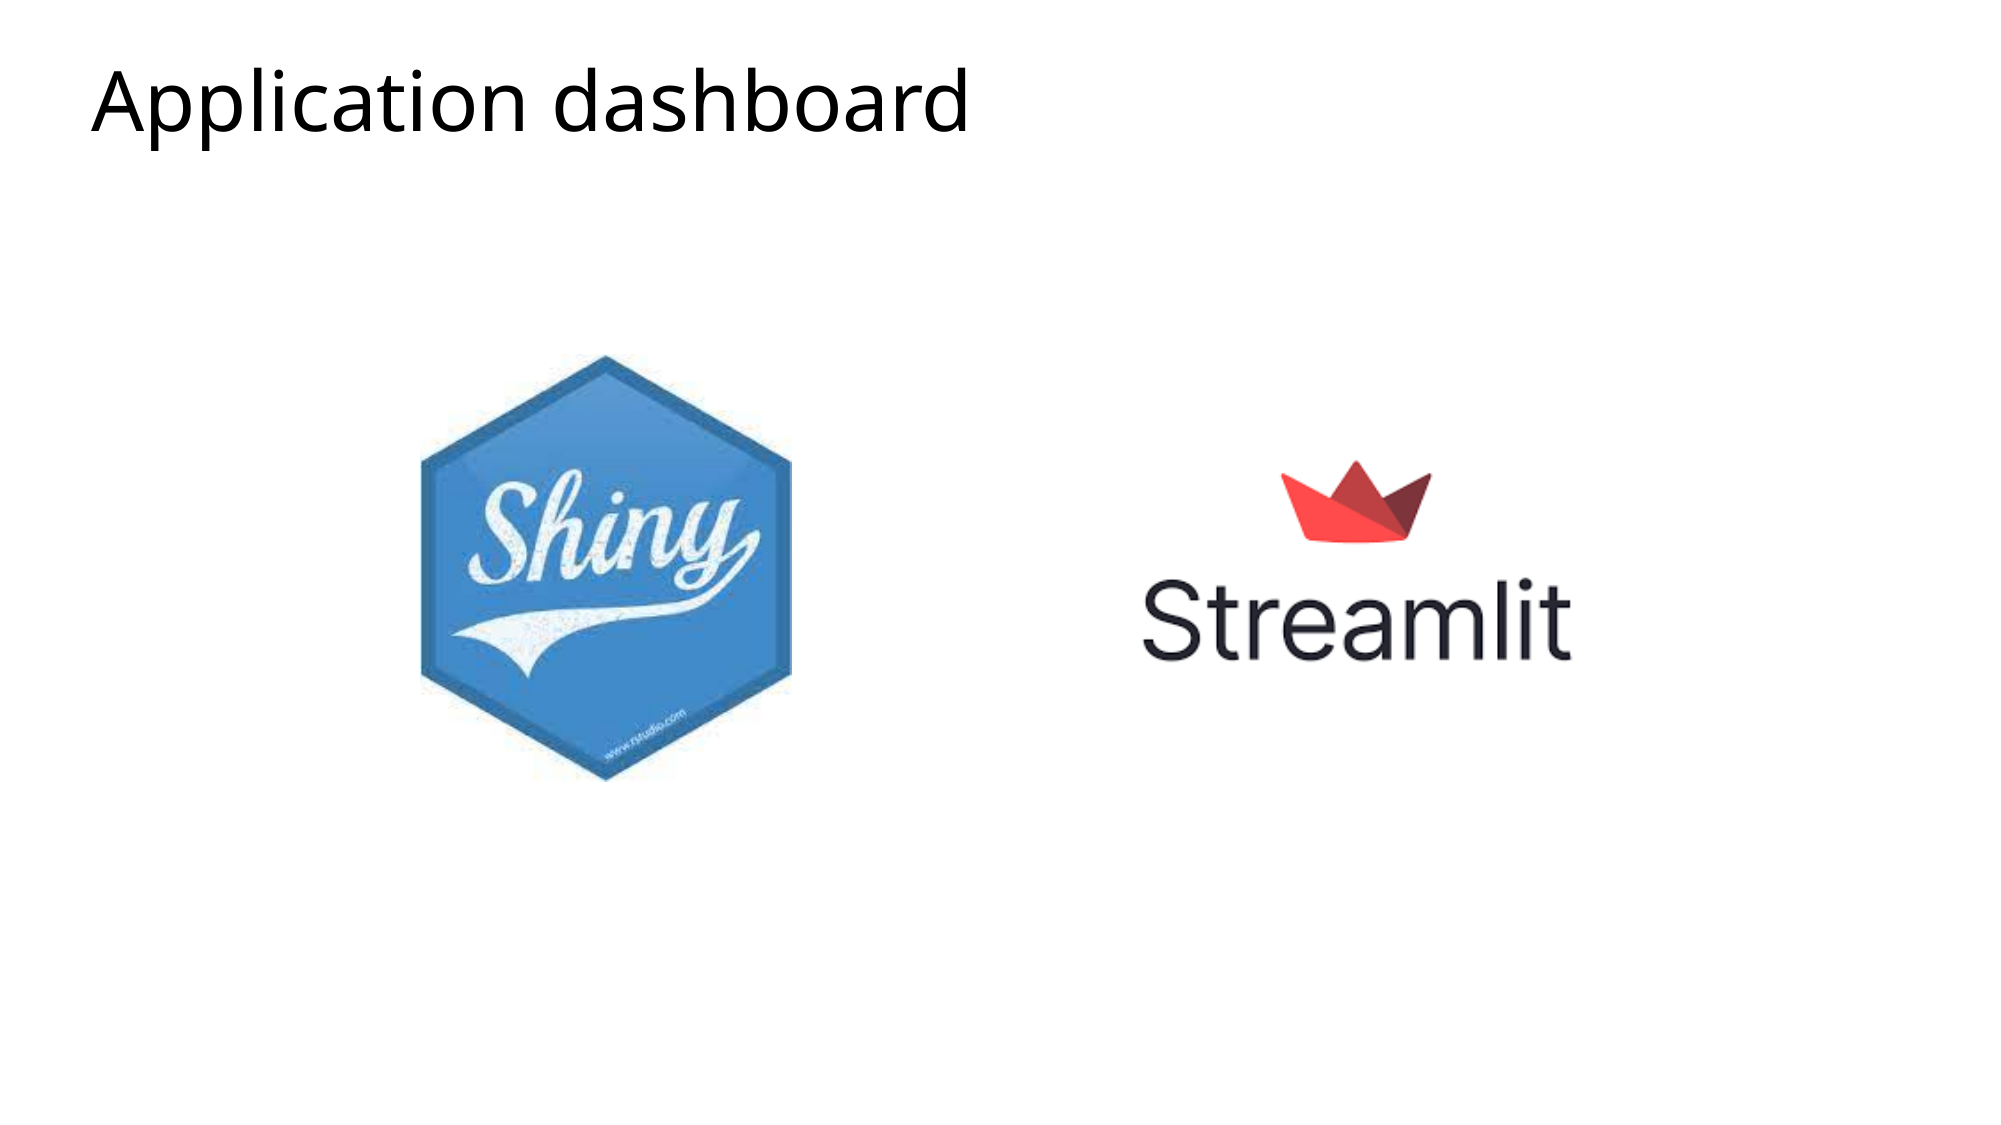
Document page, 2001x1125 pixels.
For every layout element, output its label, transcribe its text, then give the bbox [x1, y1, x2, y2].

picture [1083, 401, 1630, 722]
text_box Application dashboard [76, 35, 1512, 461]
picture [420, 461, 792, 782]
